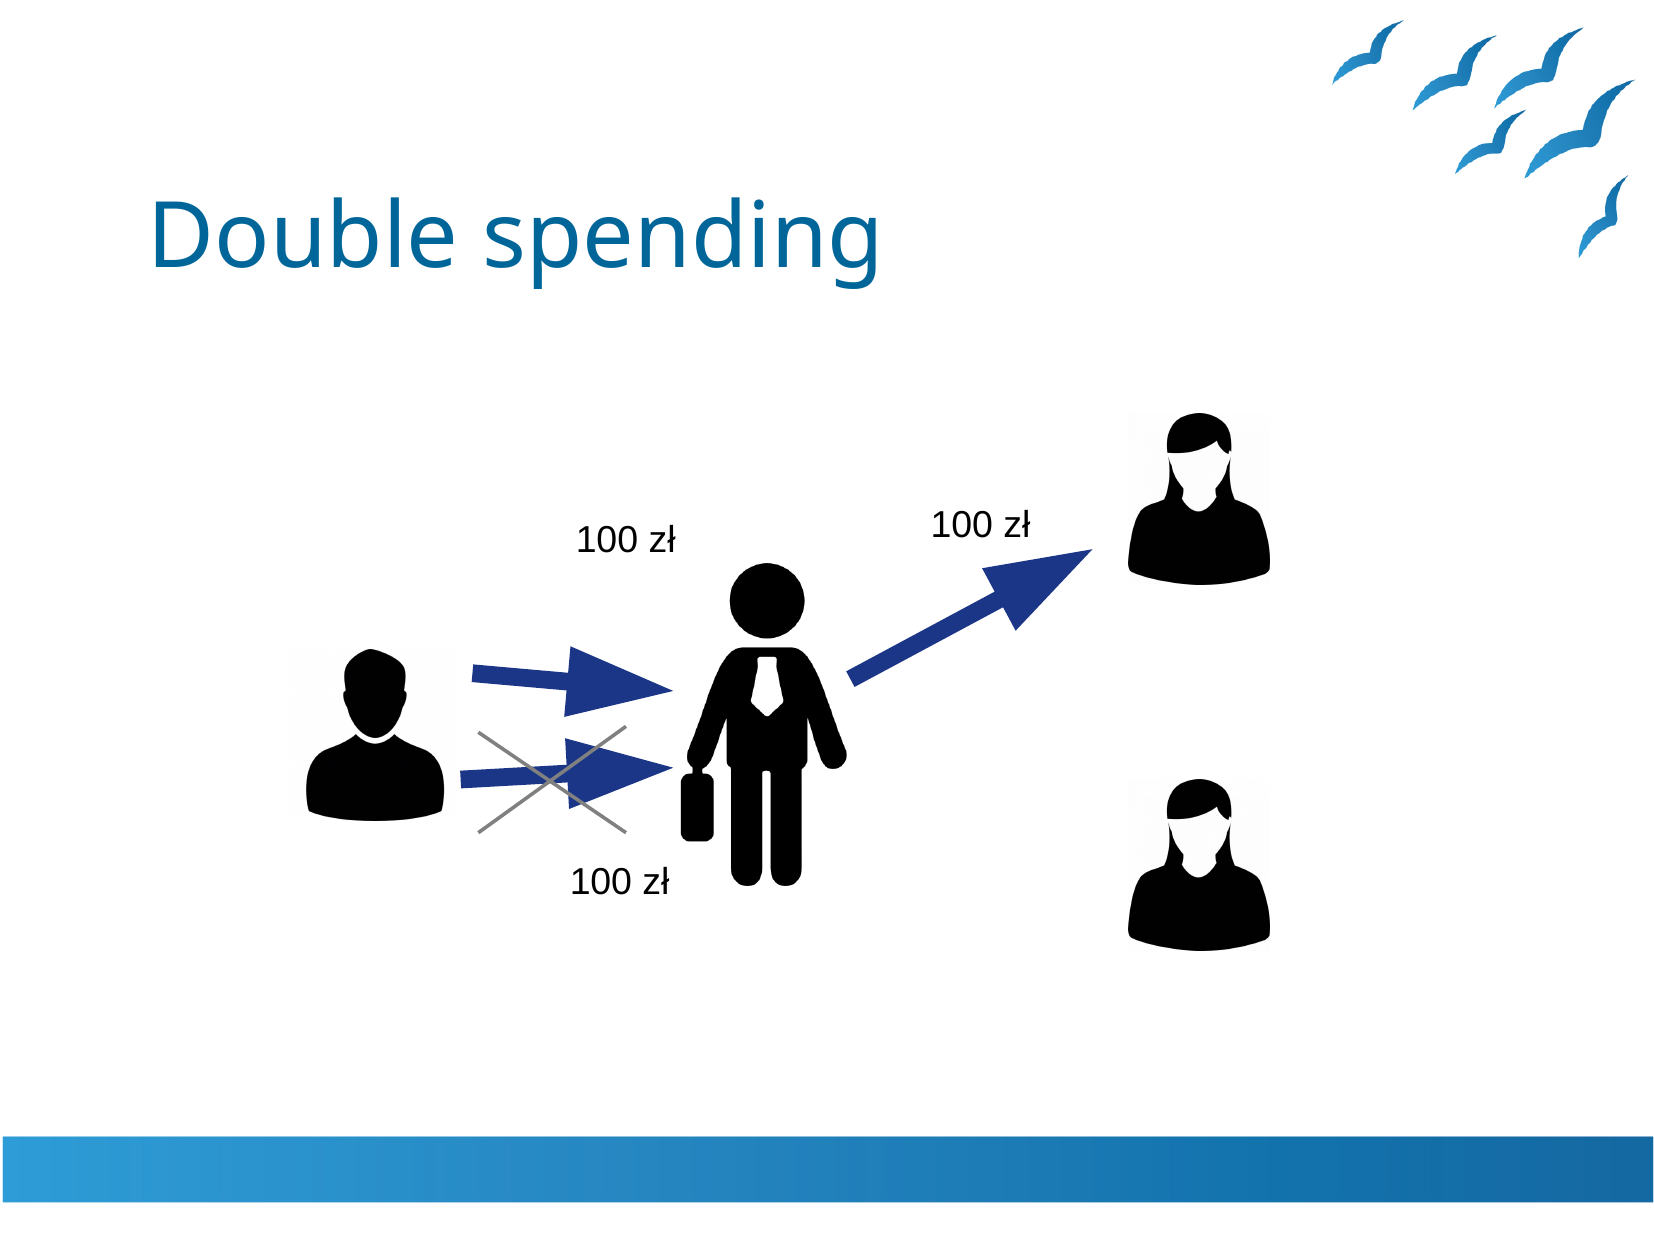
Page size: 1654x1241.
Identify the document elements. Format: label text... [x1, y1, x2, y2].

text_box 100 zł [915, 496, 1046, 553]
title Double spending [147, 177, 1506, 287]
text_box 100 zł [555, 853, 685, 911]
picture [0, 0, 1654, 1241]
text_box 100 zł [561, 510, 691, 568]
